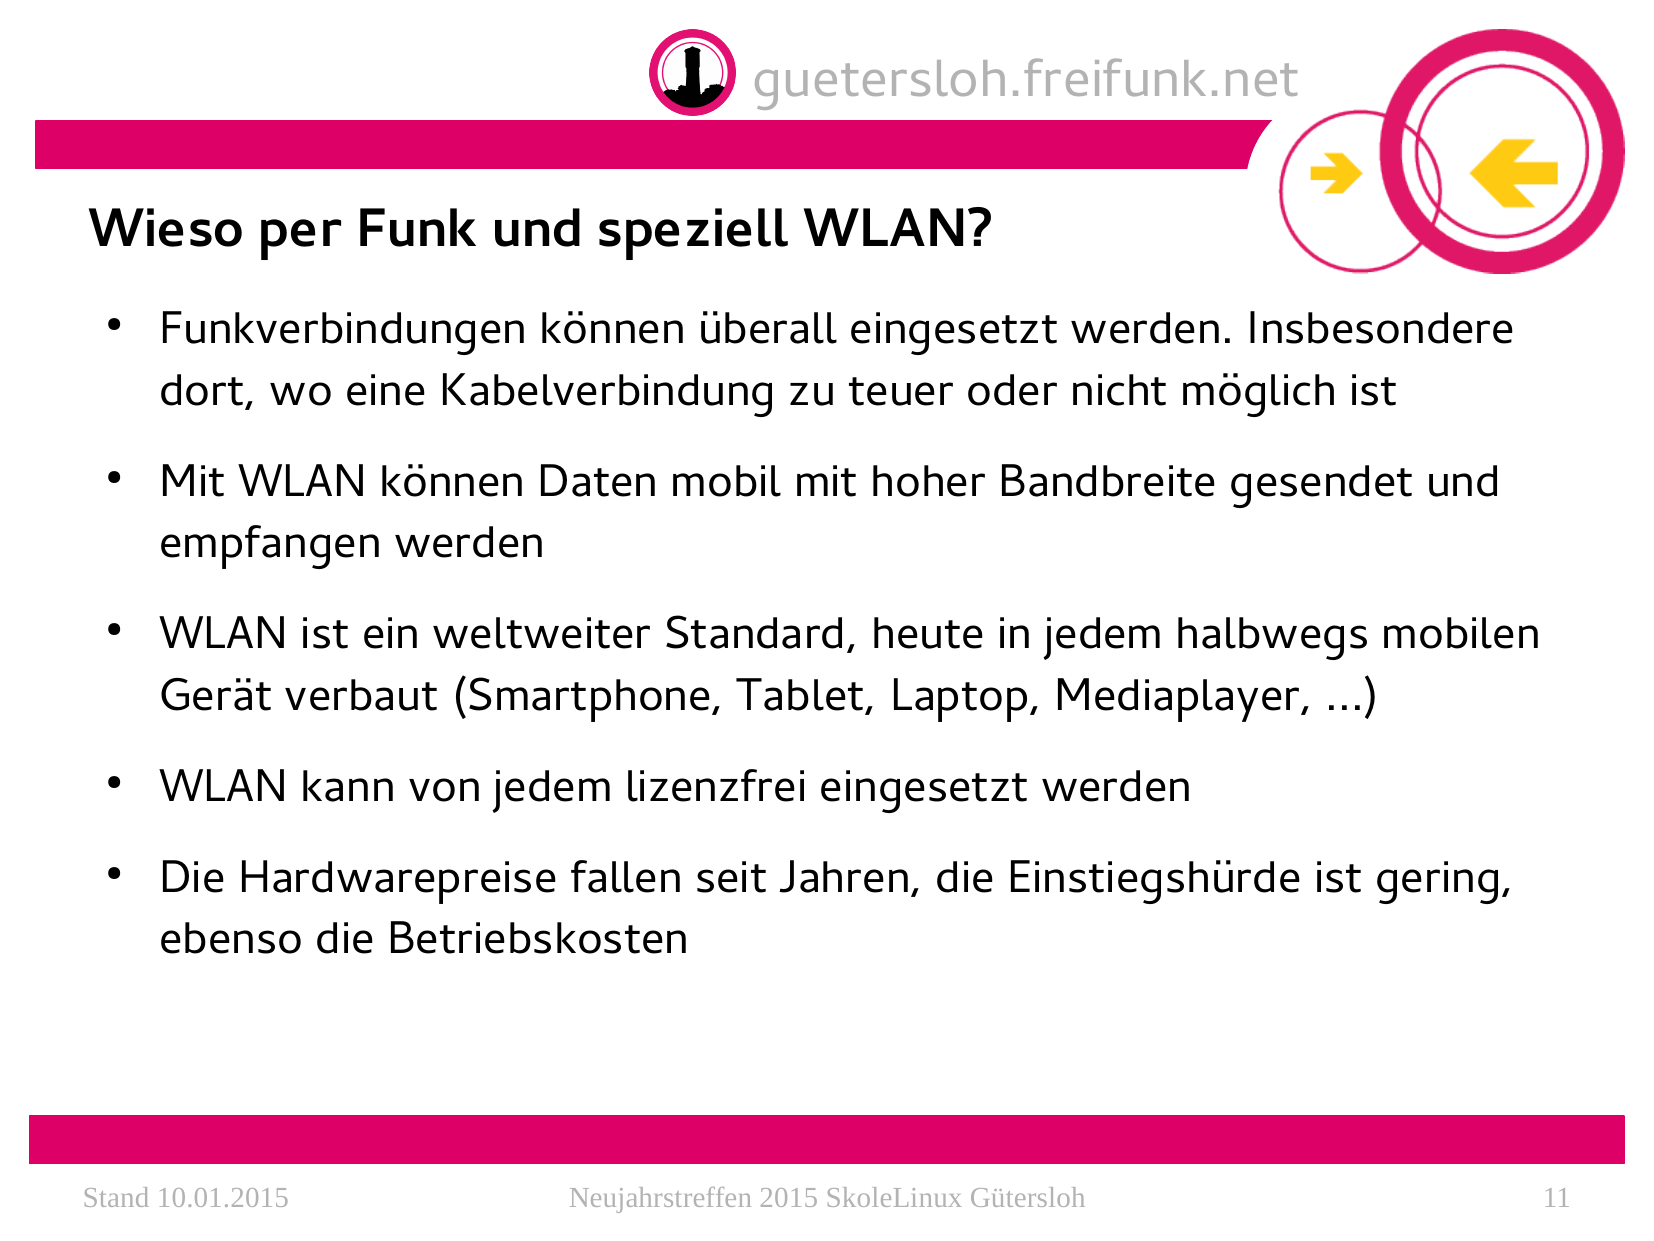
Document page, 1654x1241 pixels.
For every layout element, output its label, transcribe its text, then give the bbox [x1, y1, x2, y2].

picture [649, 29, 736, 116]
picture [1278, 29, 1625, 274]
list Funkverbindungen können überall eingesetzt werden. Insbesondere dort, wo eine Kabelverbindung zu teuer oder nicht möglich ist Mit WLAN können Daten mobil mit hoher Bandbreite gesendet und empfangen werden WLAN ist ein weltweiter Standard, heute in jedem halbwegs mobilen Gerät verbaut (Smartphone, Tablet, Laptop, Mediaplayer, ...) WLAN kann von jedem lizenzfrei eingesetzt werden Die Hardwarepreise fallen seit Jahren, die Einstiegshürde ist gering, ebenso die Betriebskosten [88, 295, 1565, 1049]
title Wieso per Funk und speziell WLAN? [88, 196, 1123, 271]
